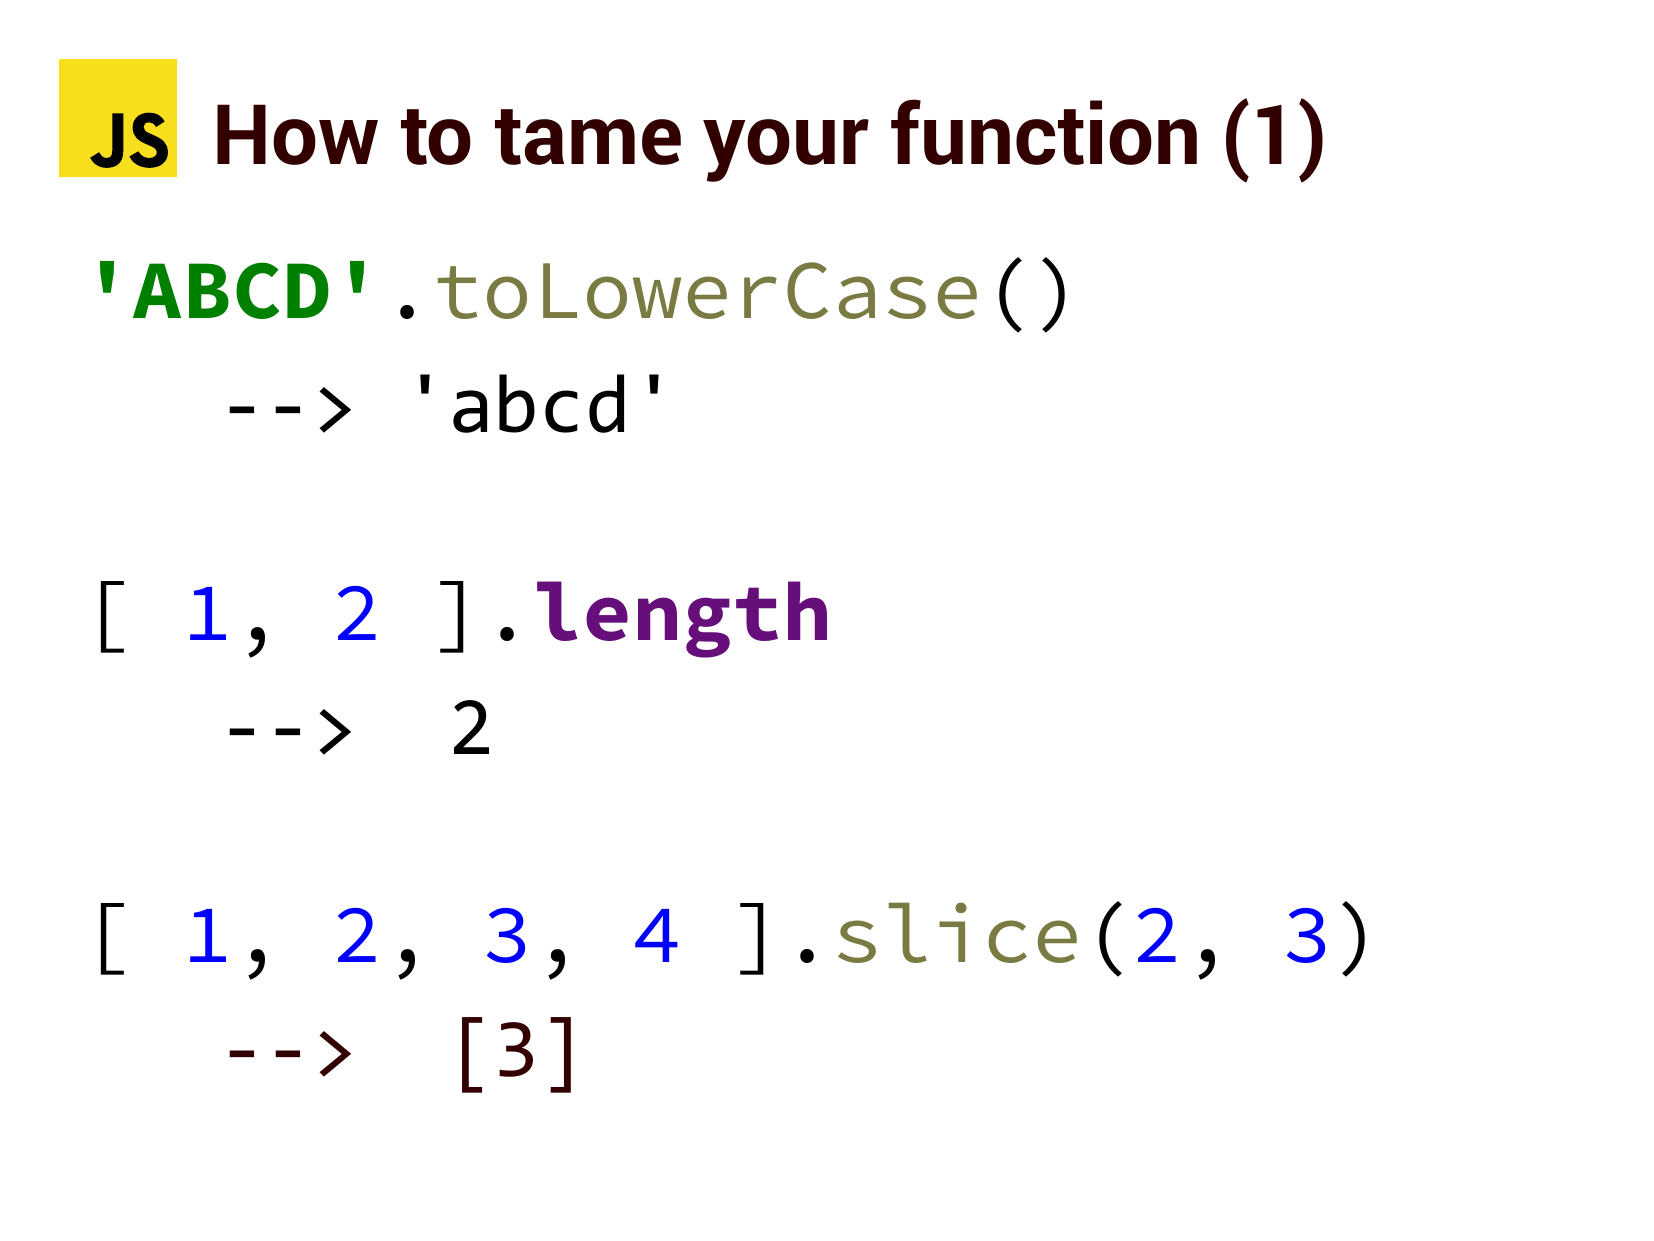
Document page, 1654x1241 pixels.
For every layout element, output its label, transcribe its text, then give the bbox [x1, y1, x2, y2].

list 'ABCD'.toLowerCase() --> 'abcd' [ 1, 2 ].length --> 2 [ 1, 2, 3, 4 ].slice(2, 3) --> [3] [82, 236, 1571, 1241]
title How to tame your function (1) [194, 72, 1559, 201]
